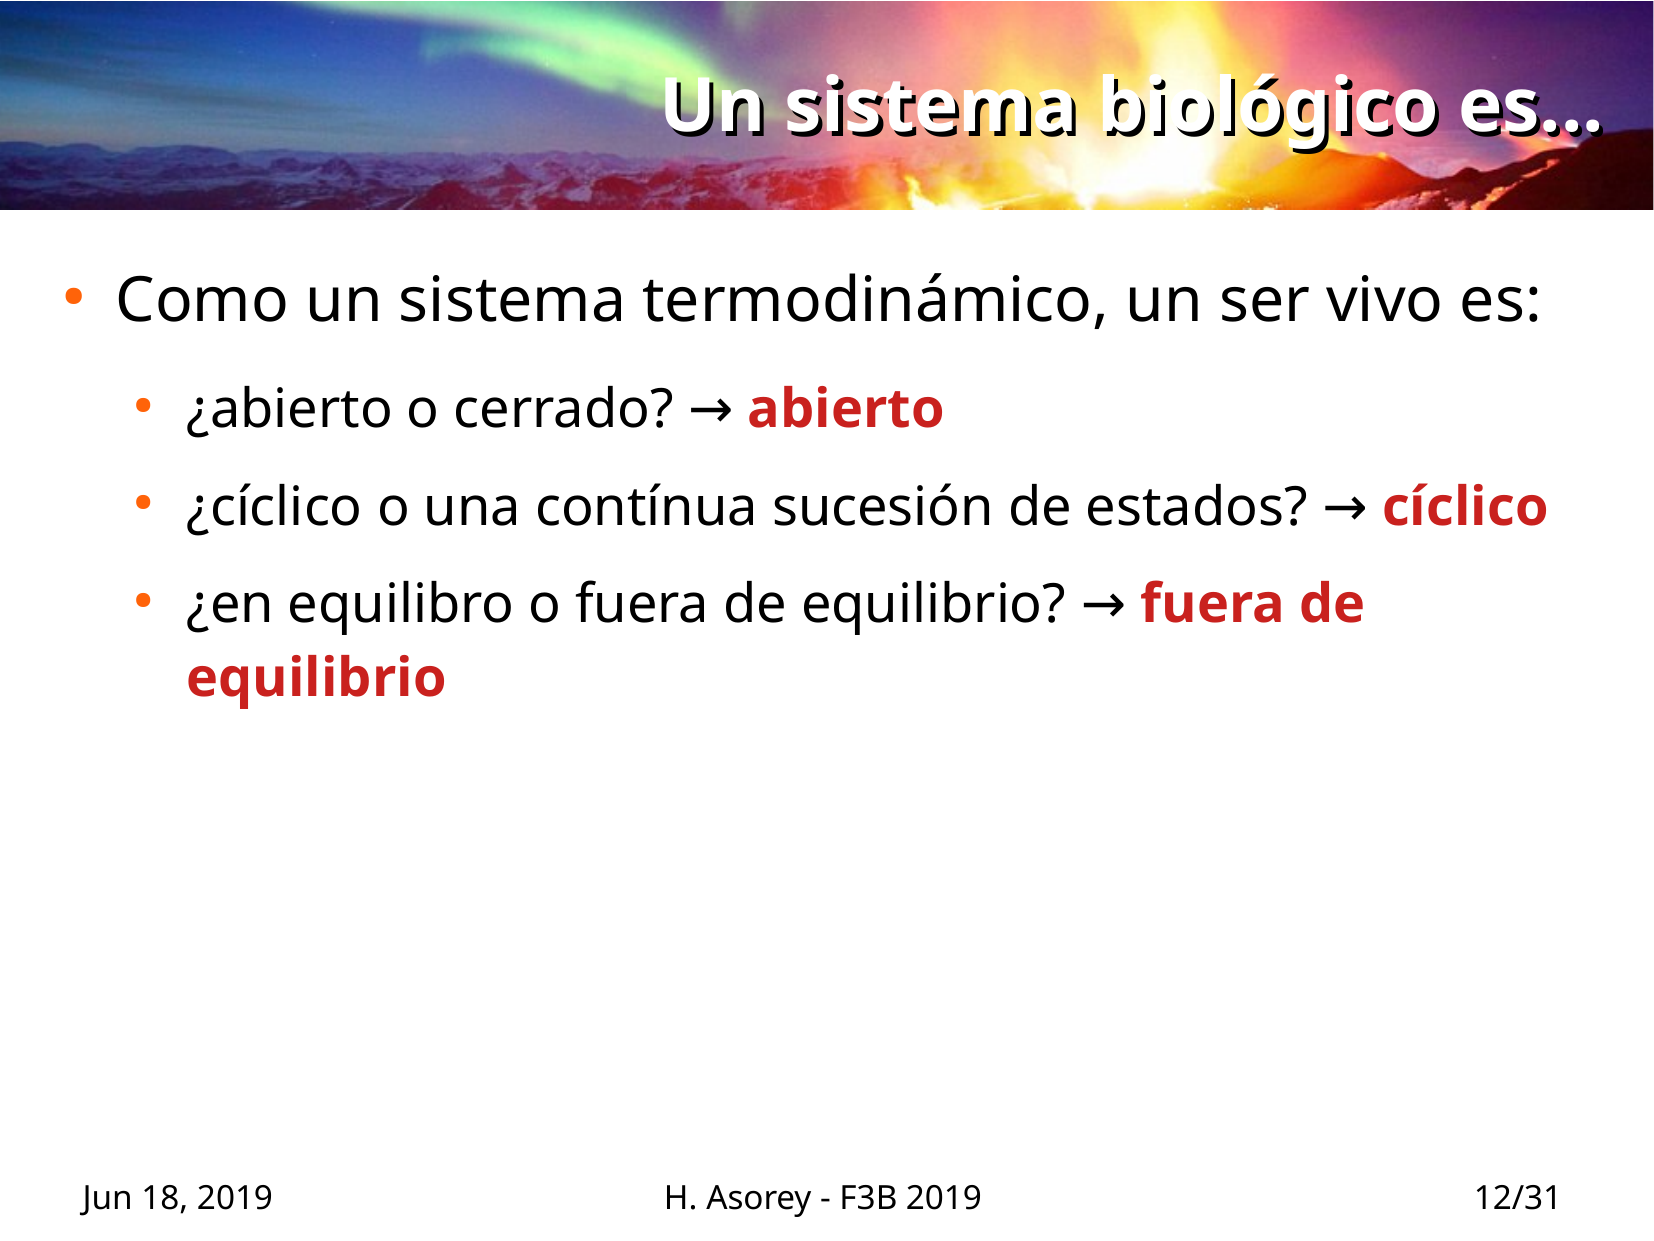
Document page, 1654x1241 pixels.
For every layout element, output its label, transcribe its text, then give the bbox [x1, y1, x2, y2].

list Como un sistema termodinámico, un ser vivo es: ¿abierto o cerrado? → abierto ¿cíclico o una contínua sucesión de estados? → cíclico ¿en equilibro o fuera de equilibrio? → fuera de equilibrio [45, 255, 1606, 1156]
title Un sistema biológico es... [45, 15, 1606, 191]
picture [0, 1, 1654, 210]
